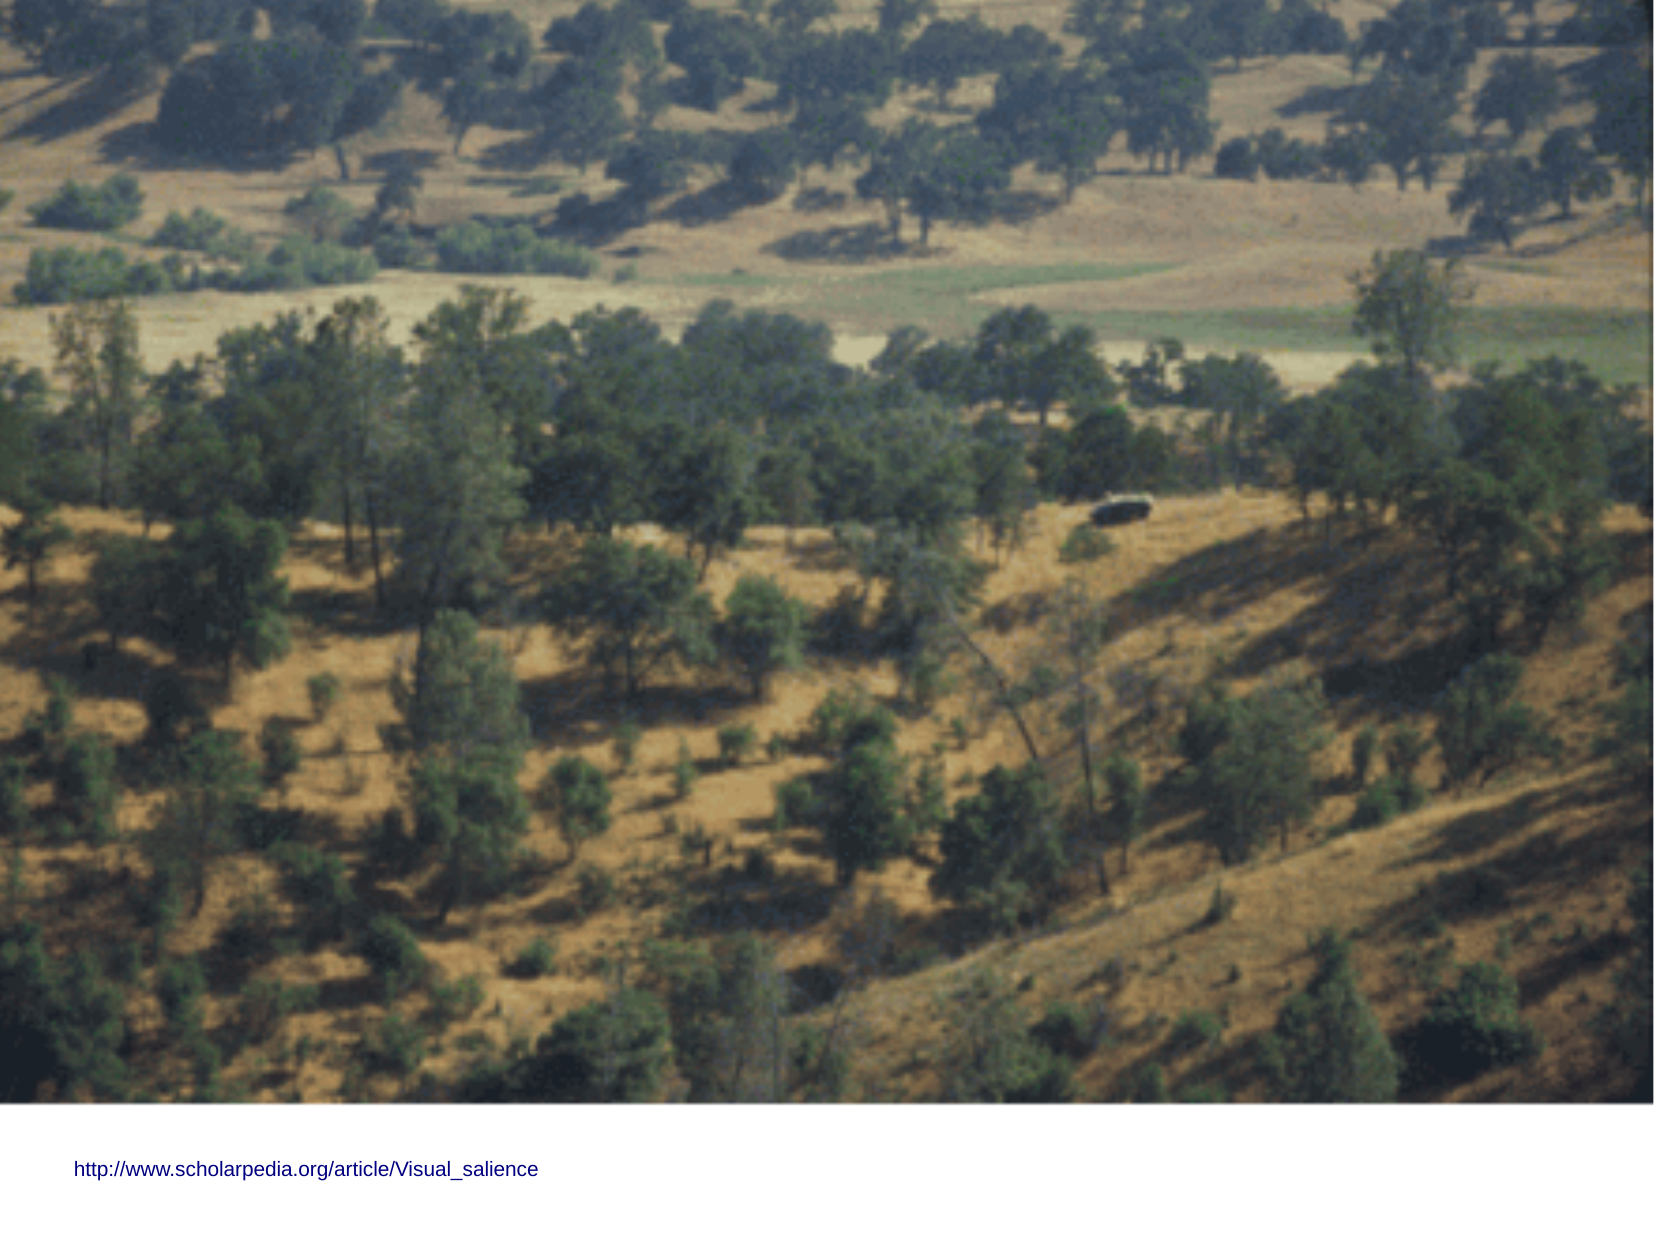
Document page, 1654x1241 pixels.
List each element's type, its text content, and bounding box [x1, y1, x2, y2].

text_box http://www.scholarpedia.org/article/Visual_salience [59, 1149, 554, 1188]
picture [0, 0, 1654, 1109]
